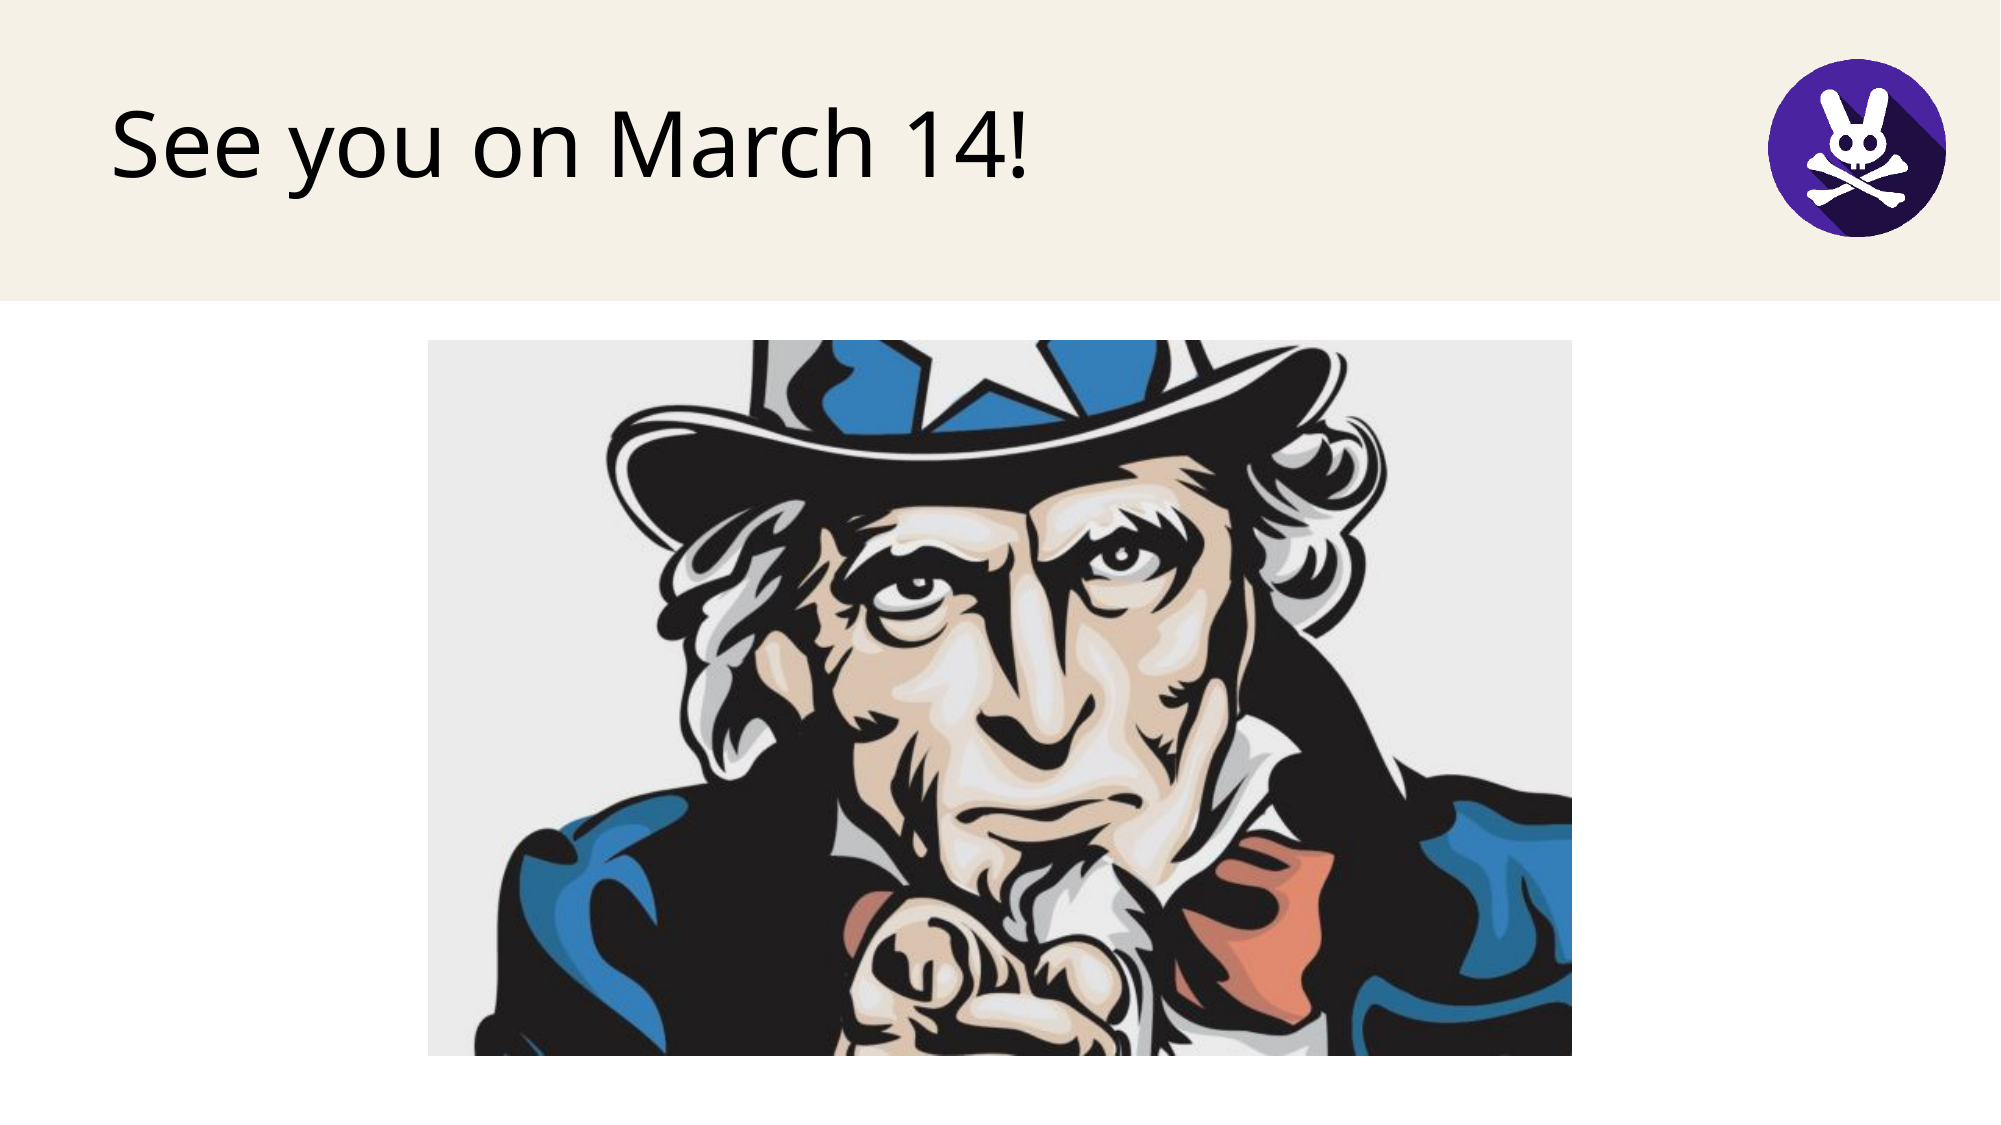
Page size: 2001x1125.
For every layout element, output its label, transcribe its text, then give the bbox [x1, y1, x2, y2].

picture [1821, 59, 1946, 237]
title See you on March 14! [95, 39, 1821, 257]
picture [428, 340, 1572, 1056]
text_box [0, 0, 2000, 301]
